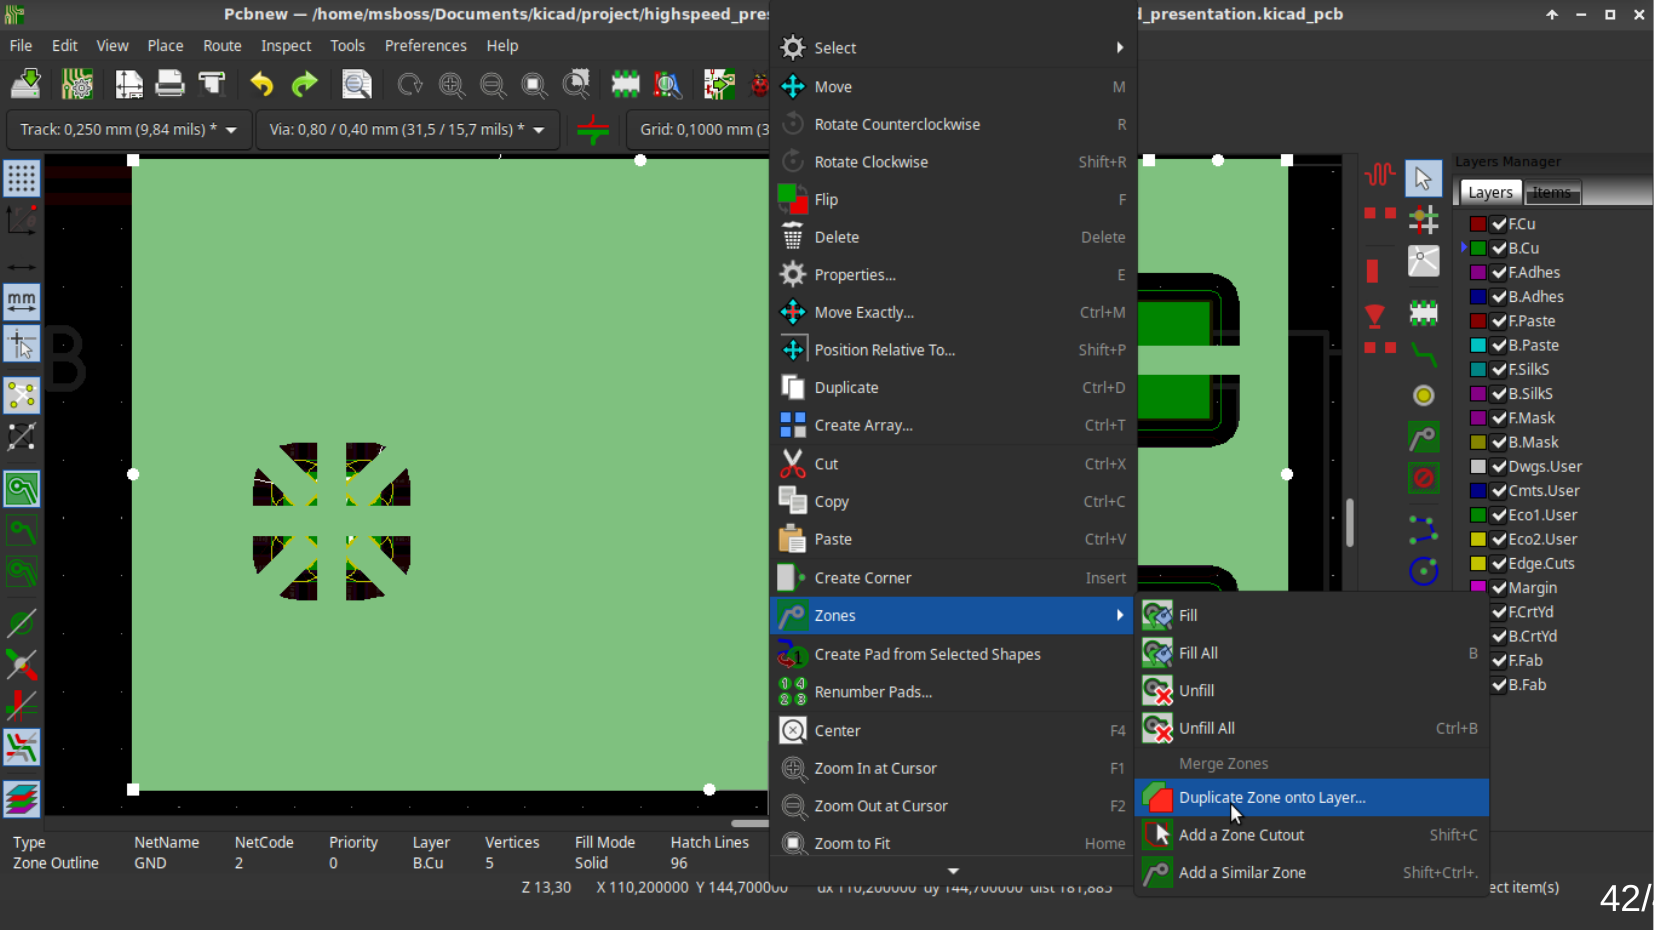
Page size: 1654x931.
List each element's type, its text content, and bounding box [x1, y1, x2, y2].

picture [0, 0, 1654, 900]
text_box 1/46 [1515, 870, 1649, 927]
